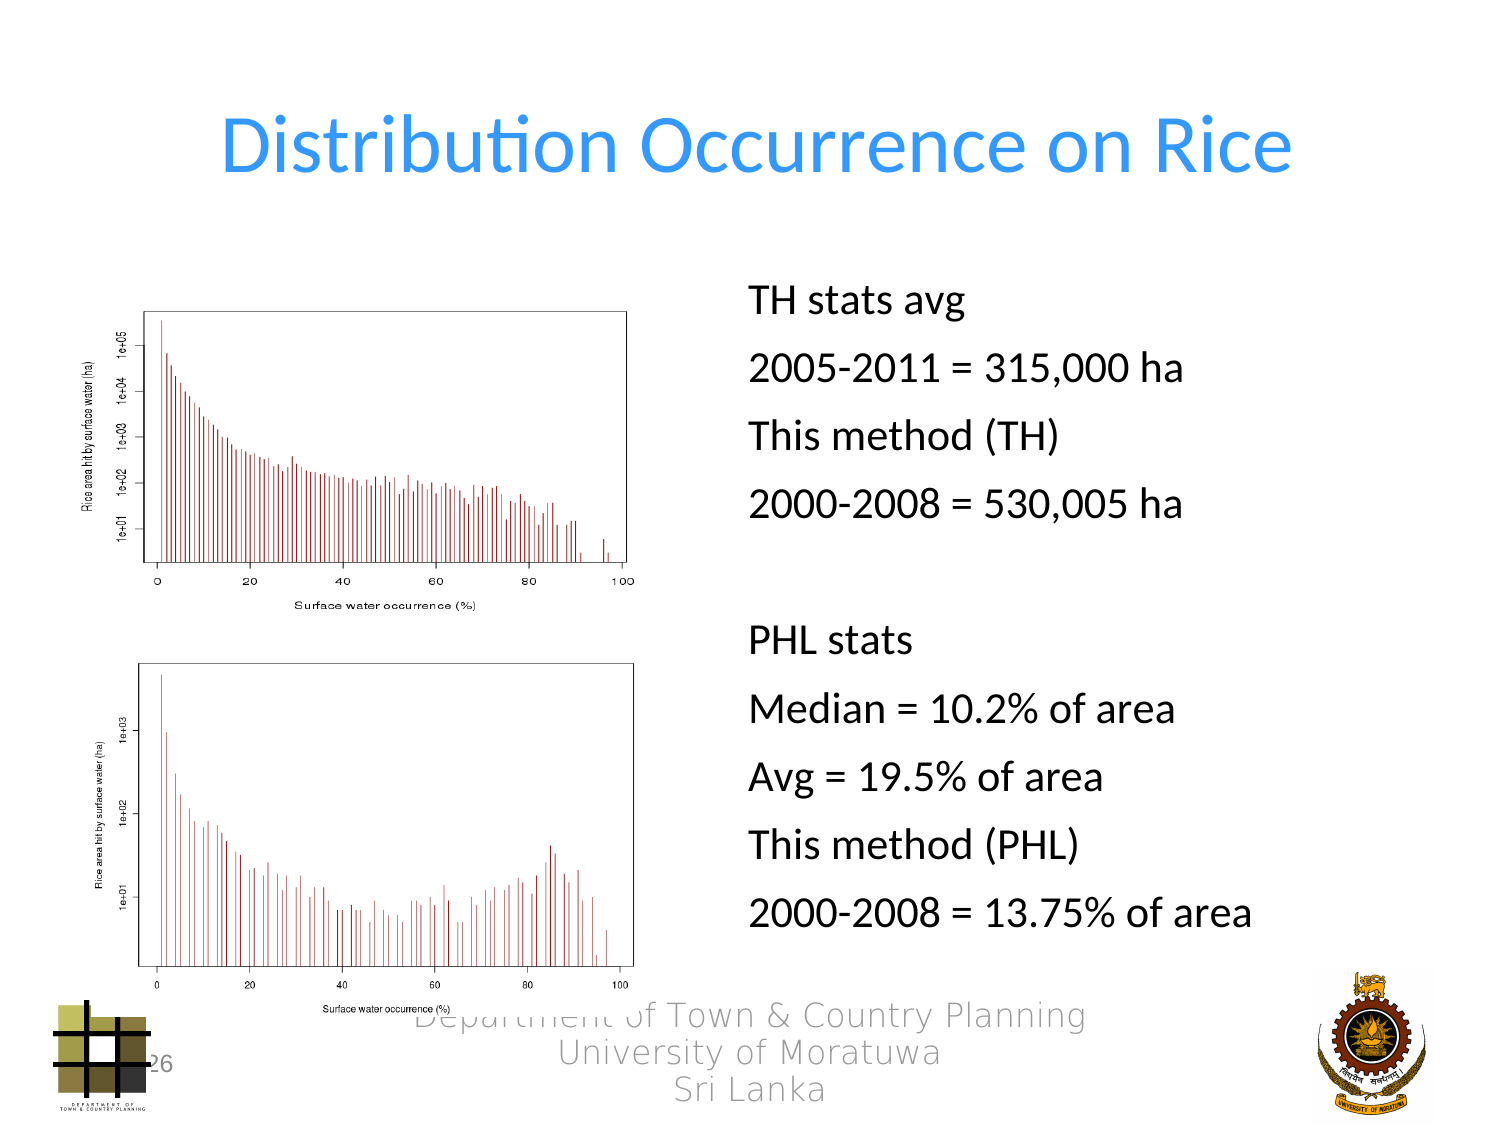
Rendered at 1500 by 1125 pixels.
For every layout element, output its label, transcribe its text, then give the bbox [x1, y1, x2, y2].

list TH stats avg 2005-2011 = 315,000 ha This method (TH) 2000-2008 = 530,005 ha PHL stats Median = 10.2% of area Avg = 19.5% of area This method (PHL) 2000-2008 = 13.75% of area [683, 262, 1456, 1018]
picture [75, 262, 661, 623]
title Distribution Occurrence on Rice [75, 21, 1441, 257]
picture [1312, 1018, 1435, 1125]
picture [53, 656, 639, 1111]
